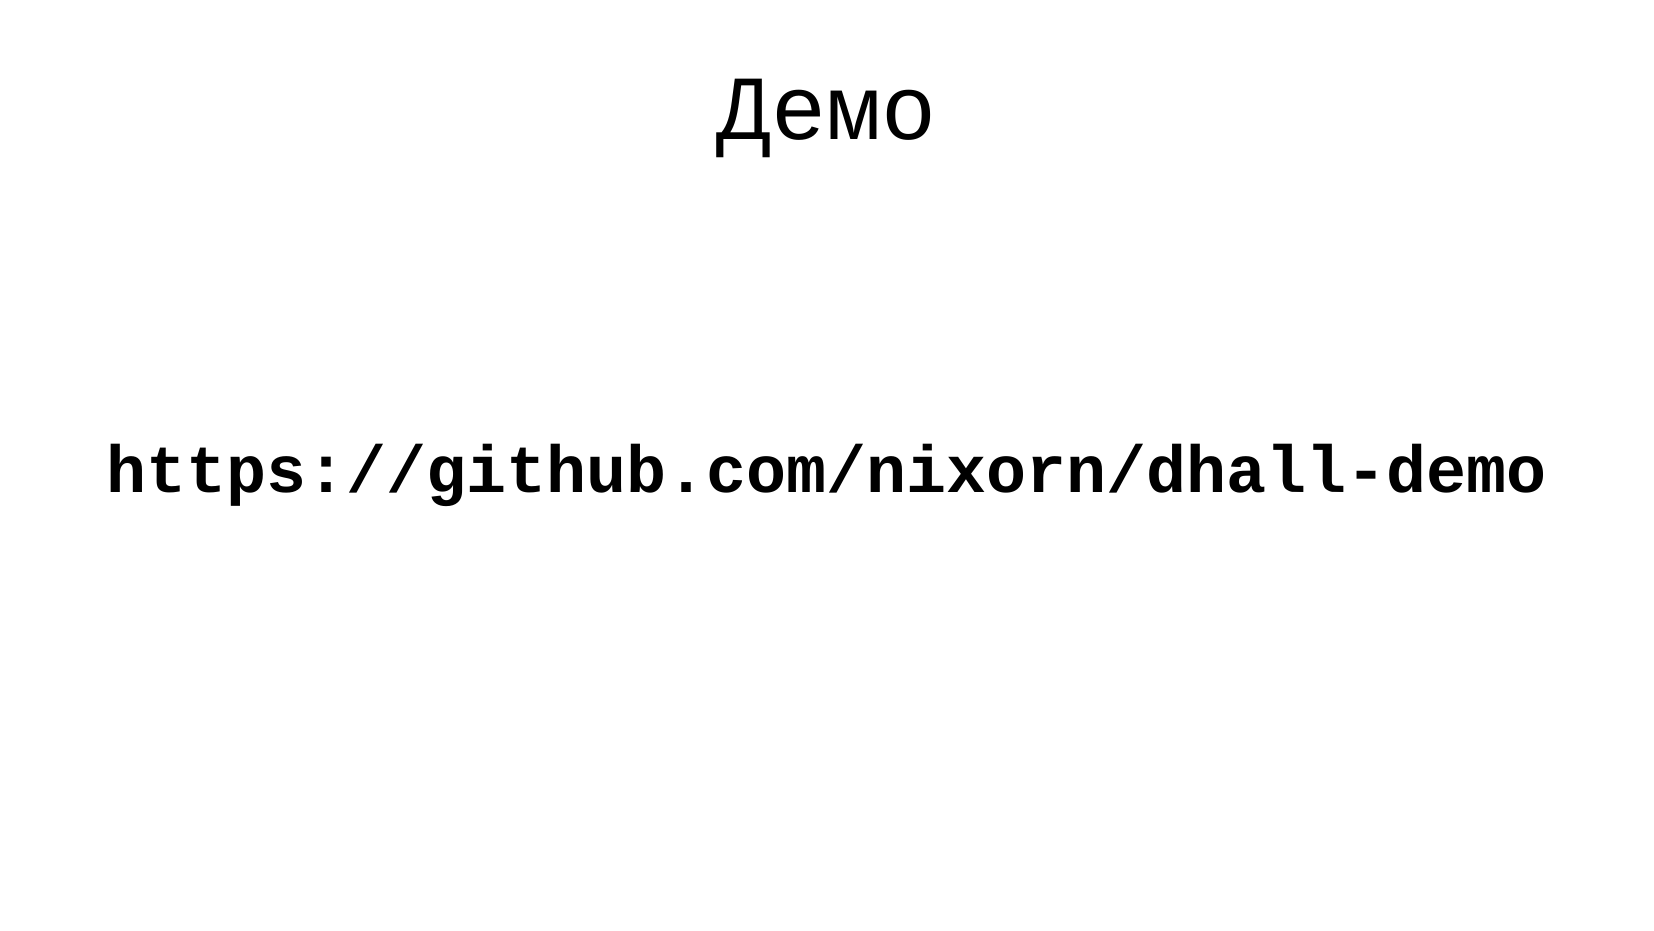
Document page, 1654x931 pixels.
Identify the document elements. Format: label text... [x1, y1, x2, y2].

title Демо [82, 37, 1571, 193]
title https://github.com/nixorn/dhall-demo [82, 397, 1571, 553]
